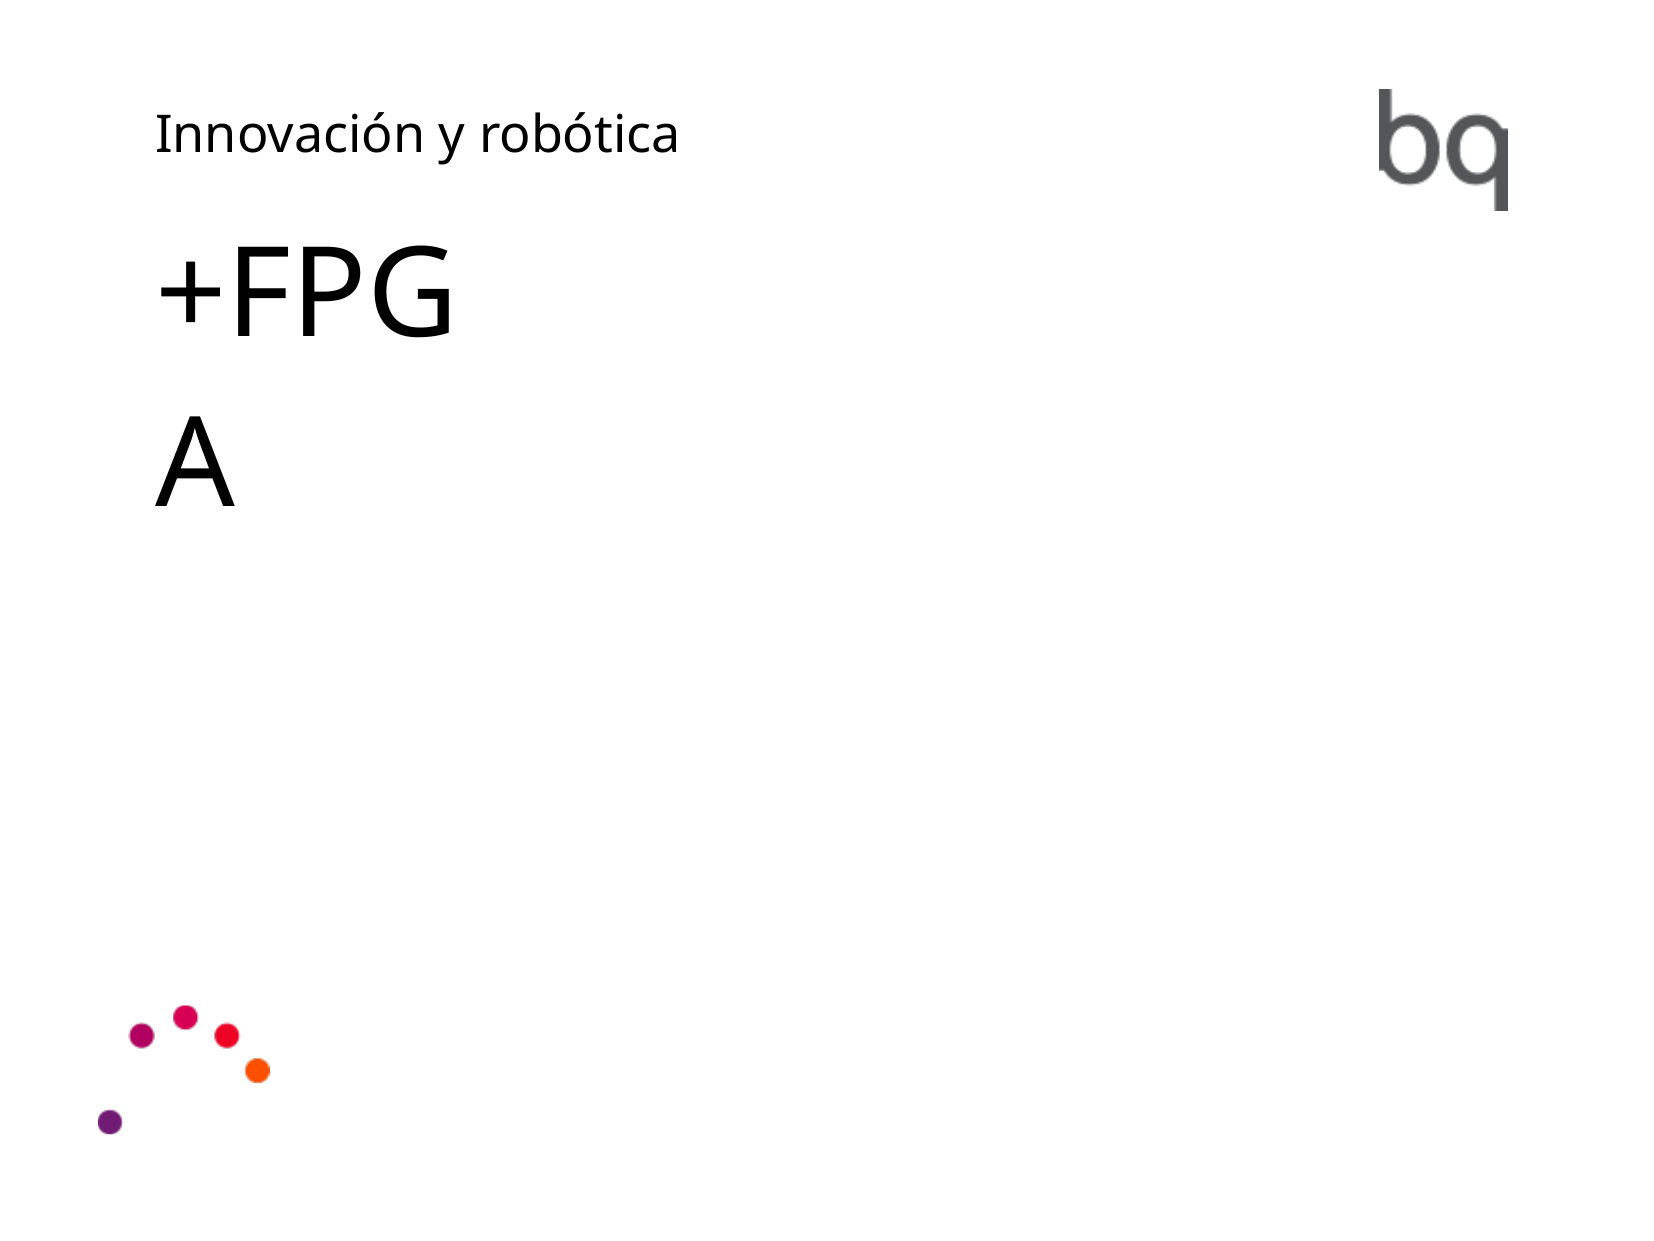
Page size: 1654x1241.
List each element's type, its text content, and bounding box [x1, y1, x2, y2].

picture [98, 990, 270, 1152]
text_box +FPGA [140, 243, 545, 541]
picture [1379, 89, 1508, 211]
text_box Innovación y robótica [140, 90, 961, 243]
